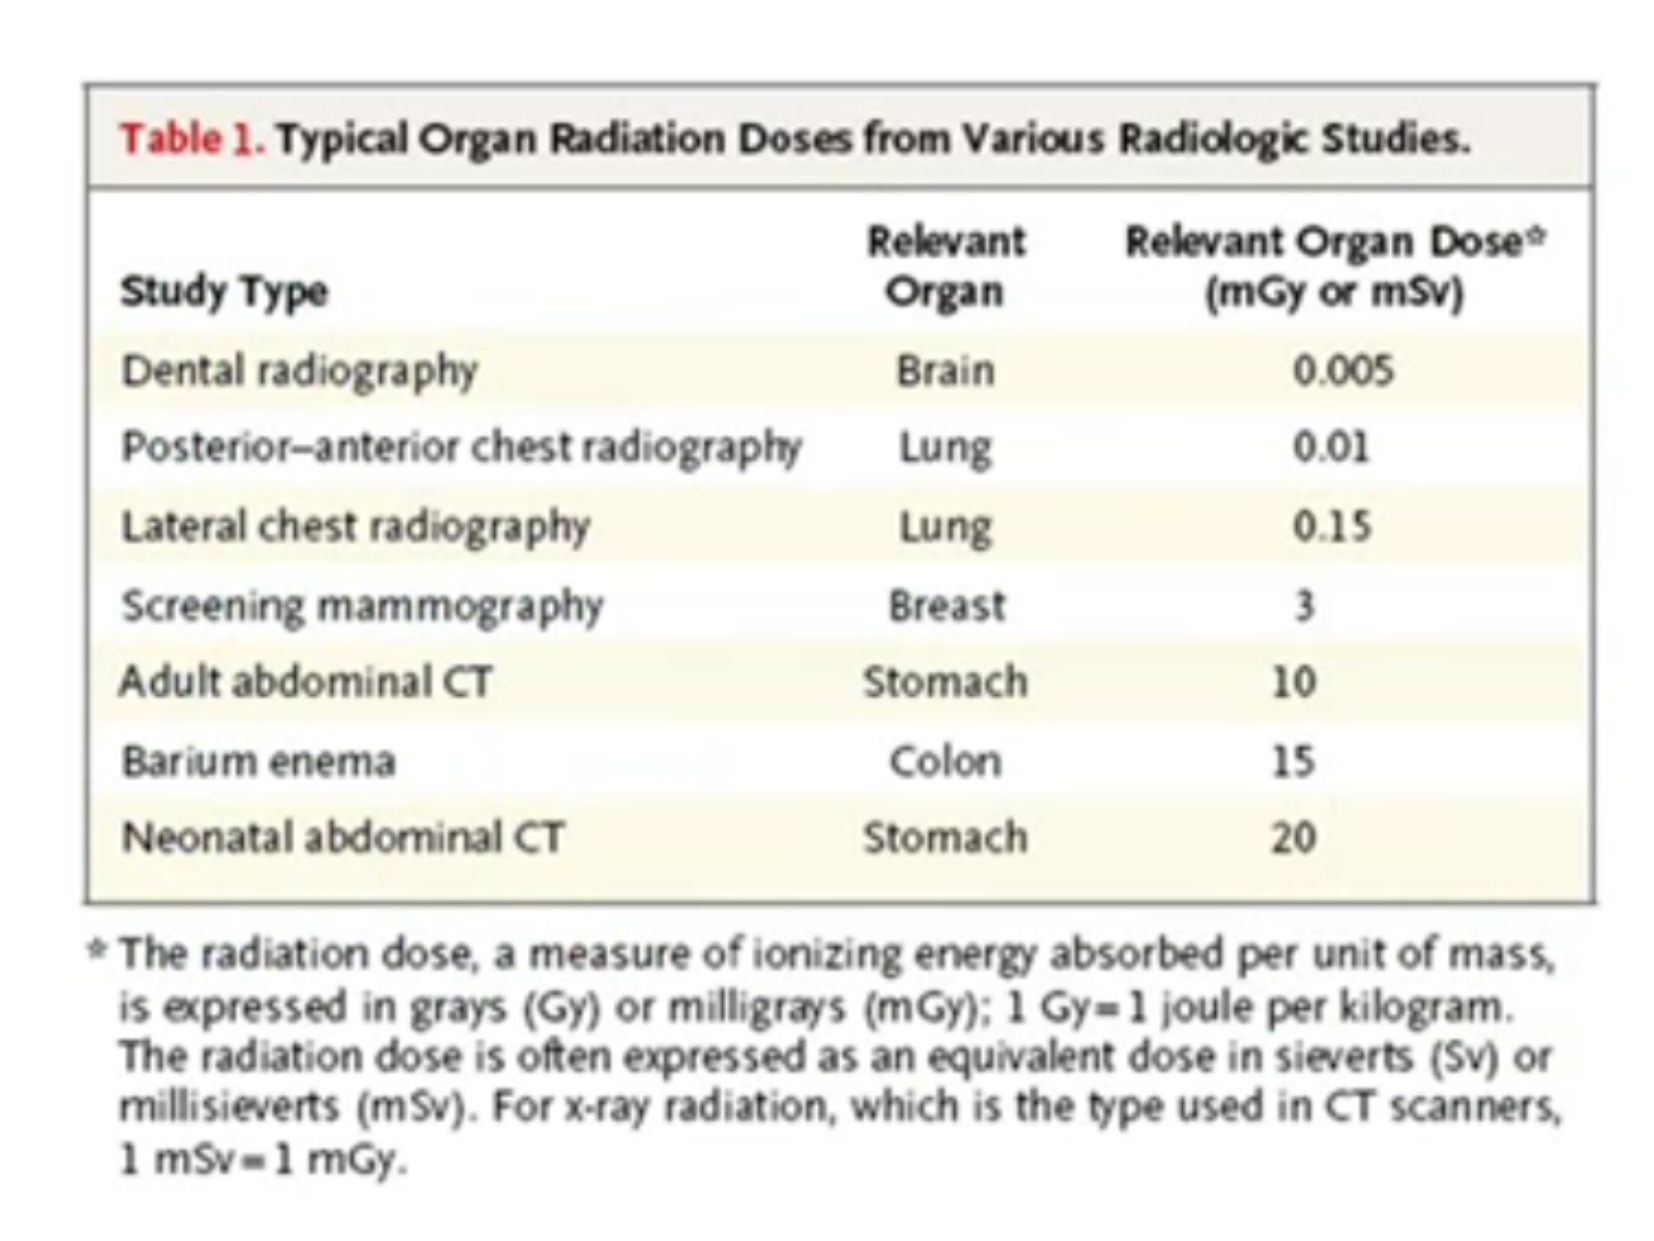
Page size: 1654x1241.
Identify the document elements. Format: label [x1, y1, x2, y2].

picture [57, 60, 1633, 1201]
